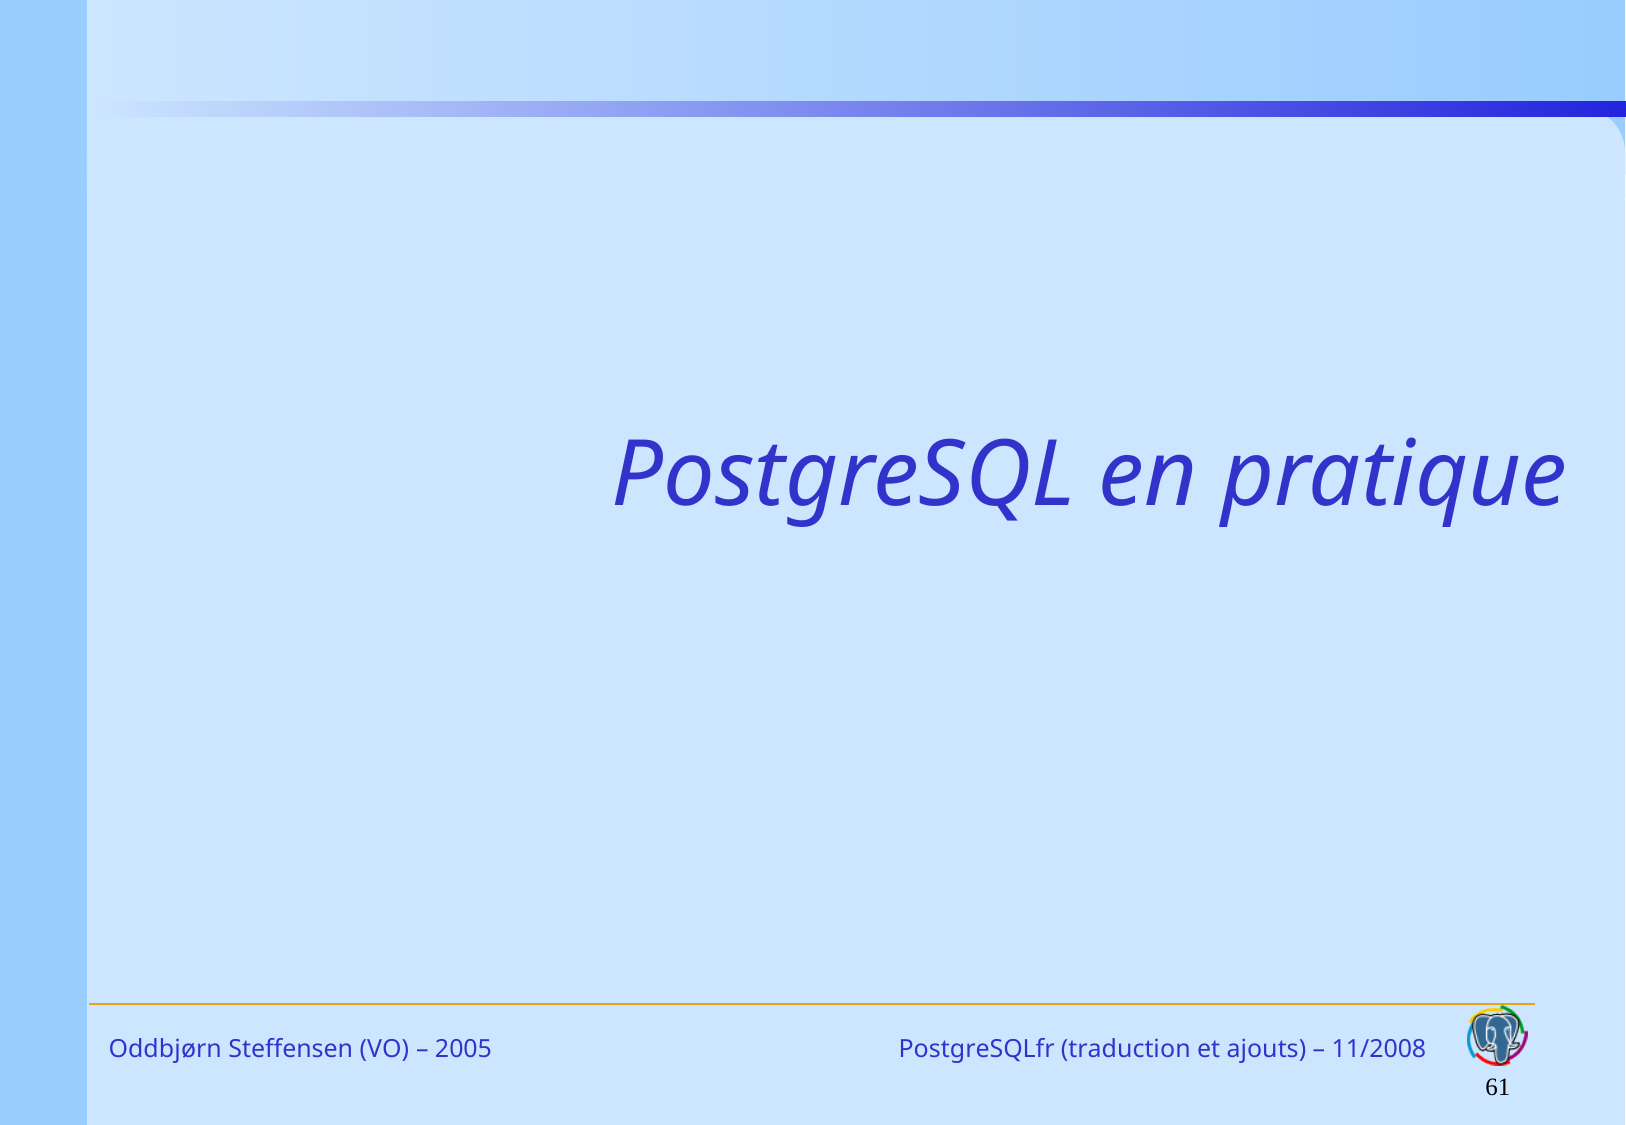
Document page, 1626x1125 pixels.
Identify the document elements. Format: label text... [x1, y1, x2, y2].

title PostgreSQL en pratique [0, 349, 1568, 591]
picture [1467, 1005, 1528, 1066]
